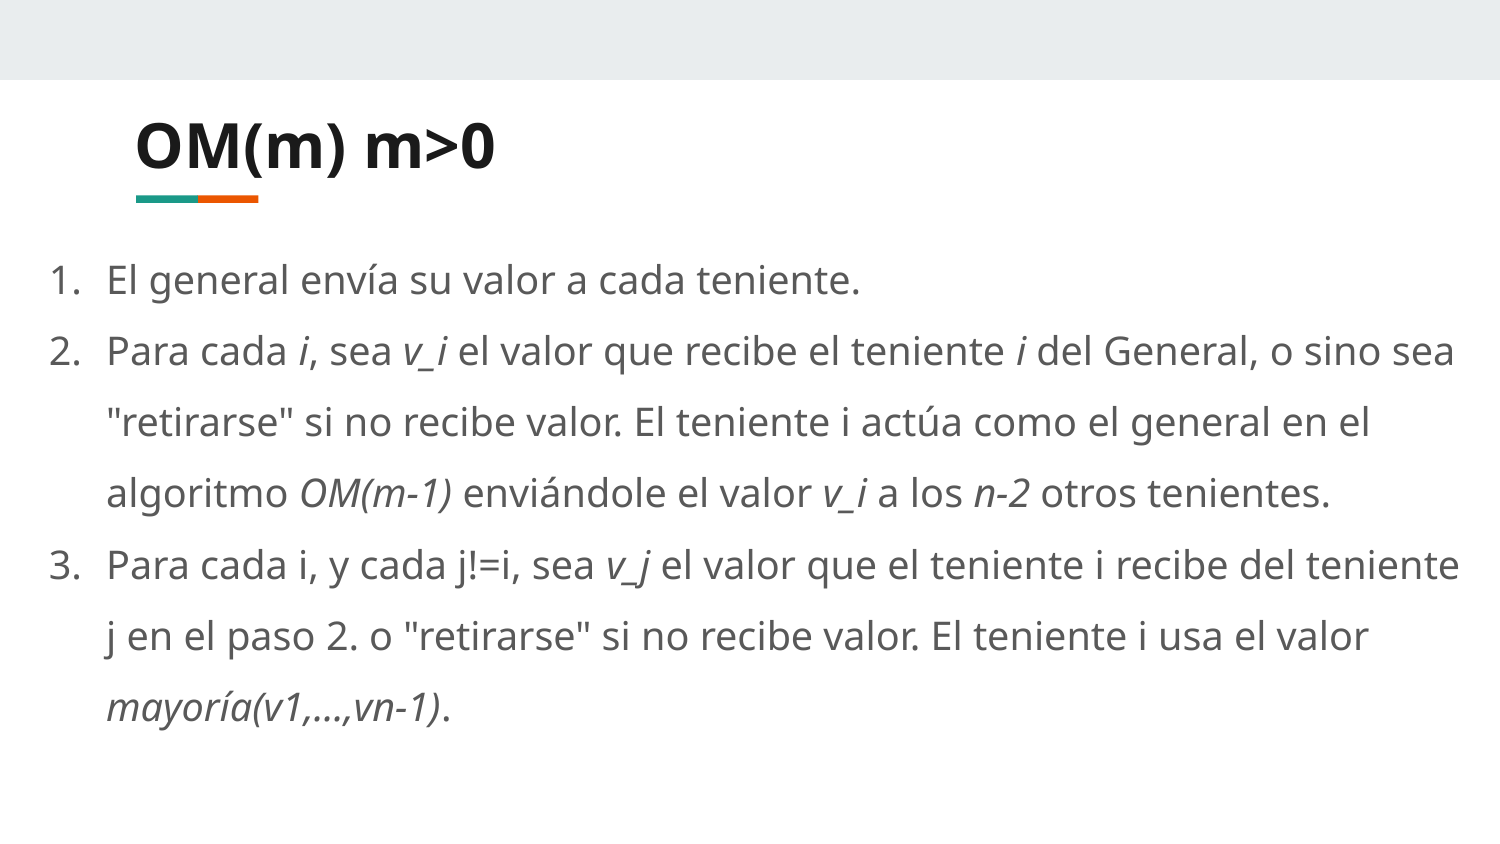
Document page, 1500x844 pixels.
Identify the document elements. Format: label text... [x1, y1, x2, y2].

title OM(m) m>0 [119, 91, 1381, 180]
list El general envía su valor a cada teniente. Para cada i, sea v_i el valor que recibe el teniente i del General, o sino sea "retirarse" si no recibe valor. El teniente i actúa como el general en el algoritmo OM(m-1) enviándole el valor v_i a los n-2 otros tenientes. Para cada i, y cada j!=i, sea v_j el valor que el teniente i recibe del teniente j en el paso 2. o "retirarse" si no recibe valor. El teniente i usa el valor mayoría(v1,...,vn-1). [16, 216, 1484, 768]
